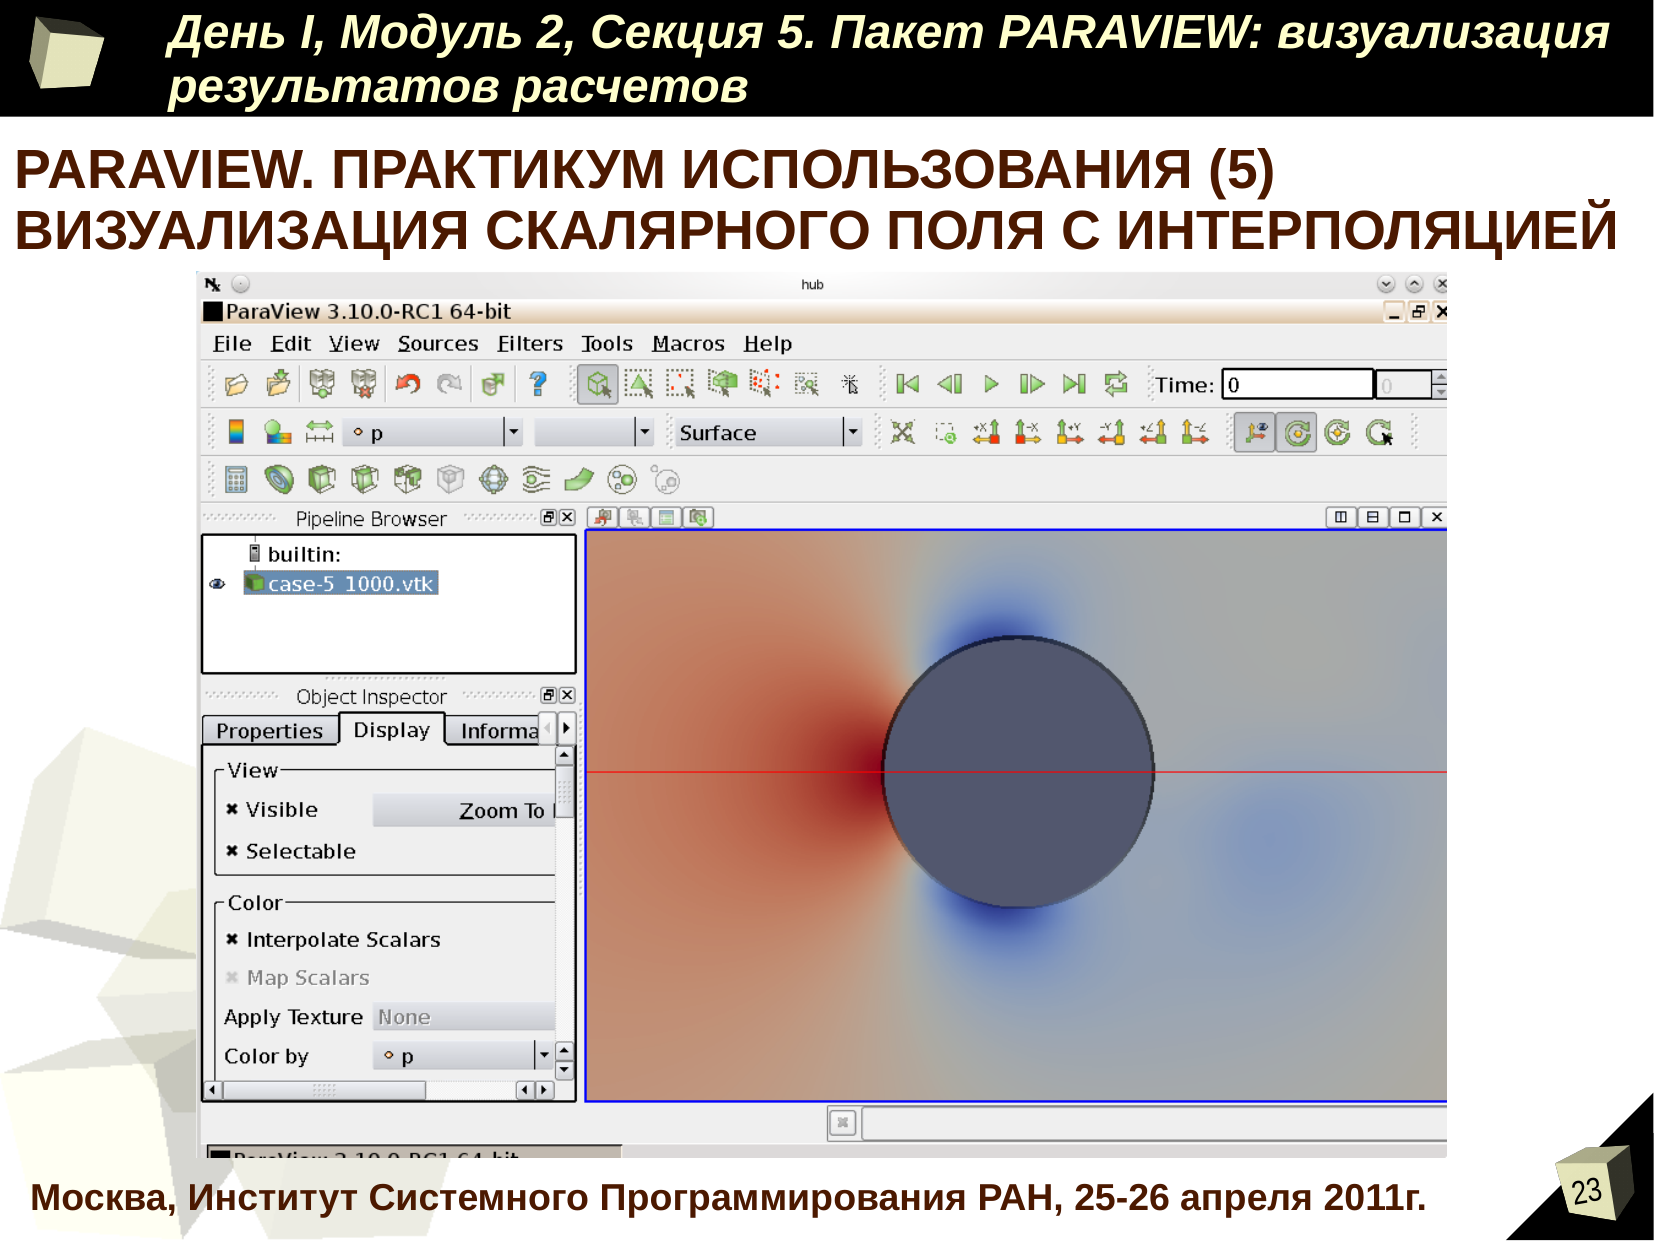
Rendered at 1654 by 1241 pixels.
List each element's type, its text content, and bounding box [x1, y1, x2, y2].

picture [464, 1193, 472, 1198]
text_box PARAVIEW. ПРАКТИКУМ ИСПОЛЬЗОВАНИЯ (5) ВИЗУАЛИЗАЦИЯ СКАЛЯРНОГО ПОЛЯ С ИНТЕРПОЛЯЦИЕЙ [0, 130, 1654, 270]
picture [0, 271, 1447, 1241]
